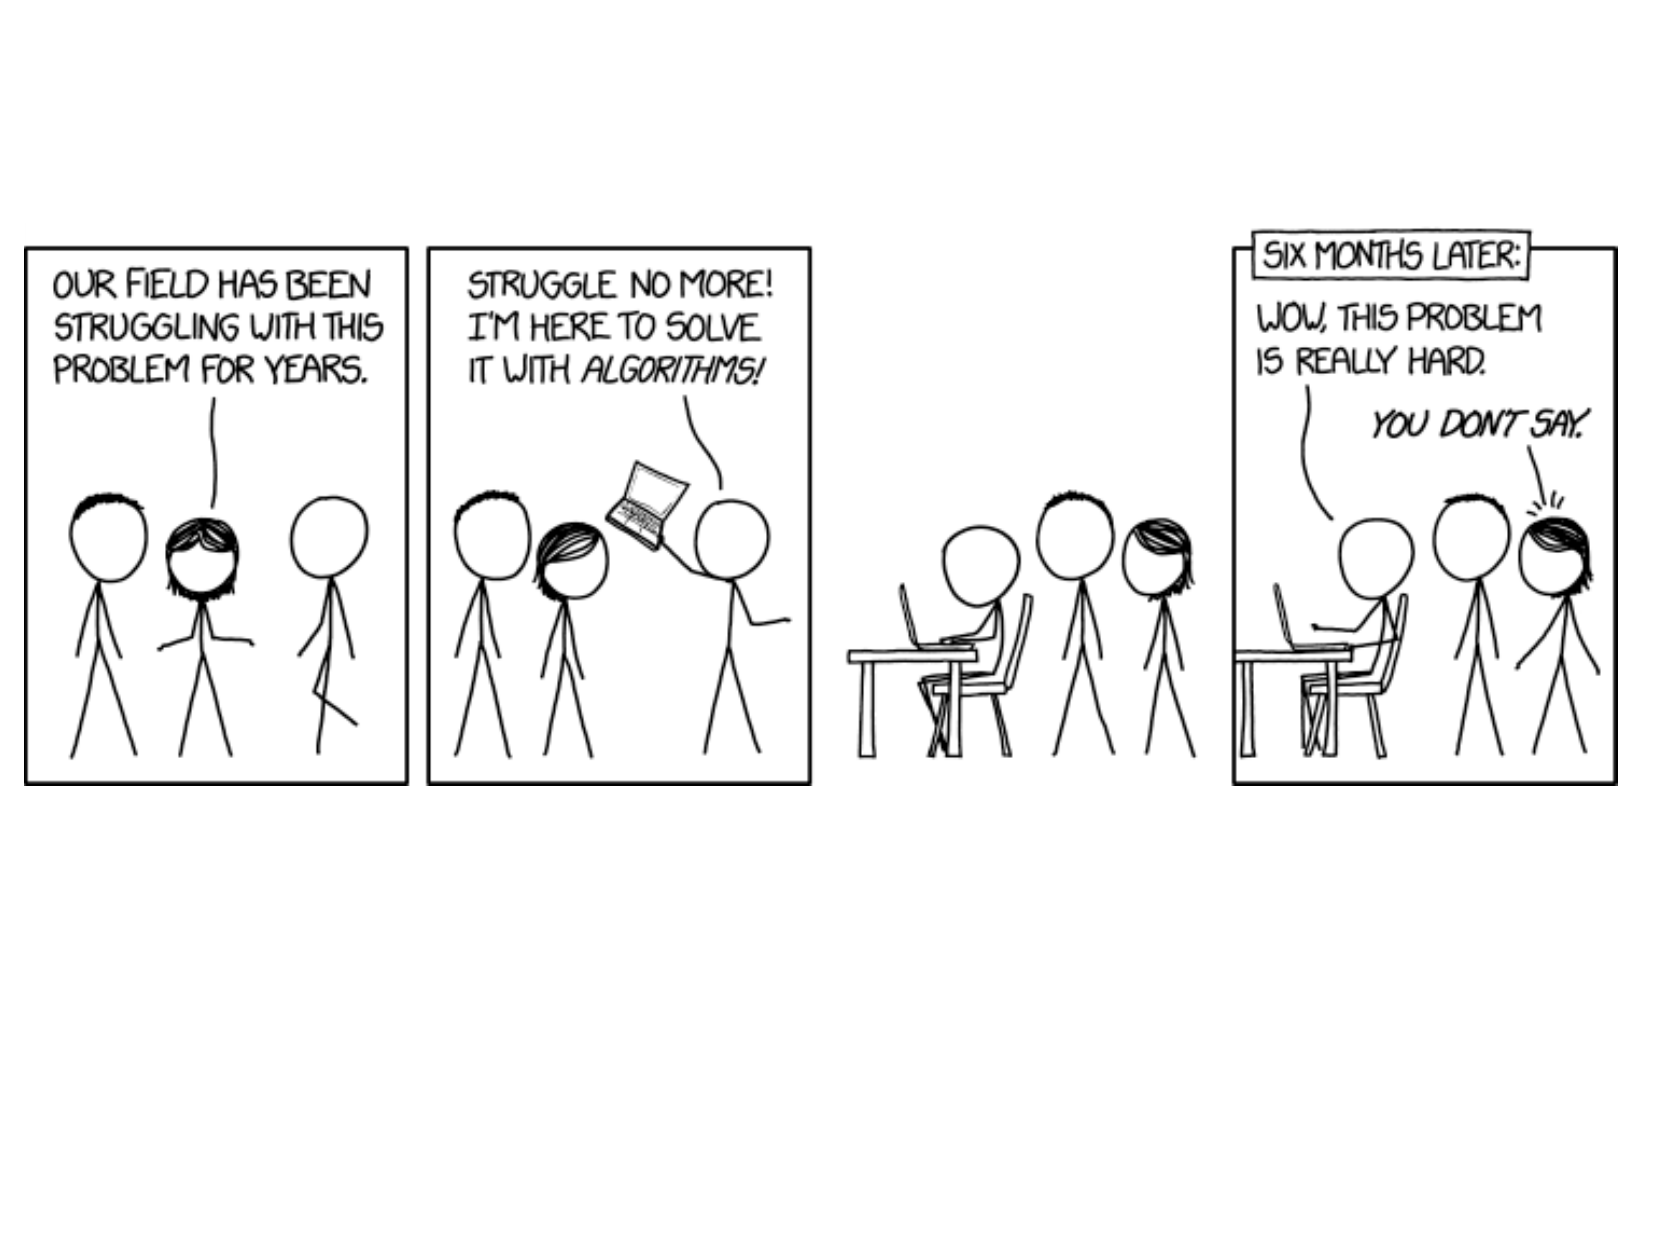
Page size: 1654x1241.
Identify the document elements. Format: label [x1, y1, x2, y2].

picture [24, 223, 1618, 786]
